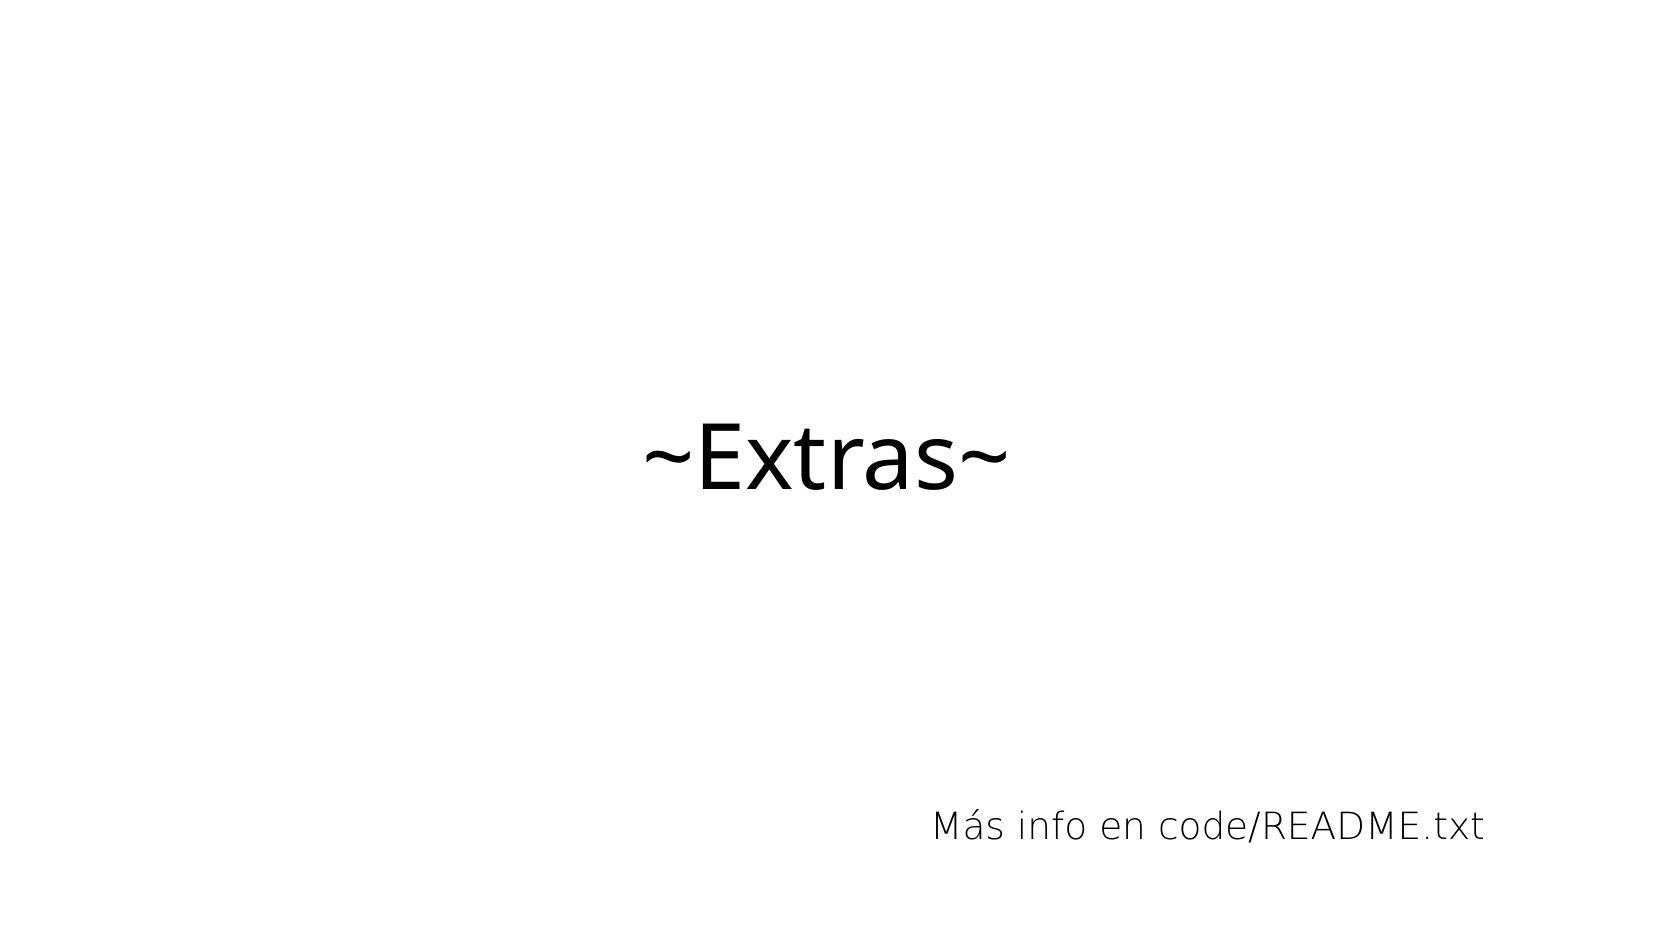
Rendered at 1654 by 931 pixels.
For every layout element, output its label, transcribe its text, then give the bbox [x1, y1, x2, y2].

text_box Más info en code/README.txt [915, 797, 1506, 856]
title ~Extras~ [82, 376, 1571, 532]
